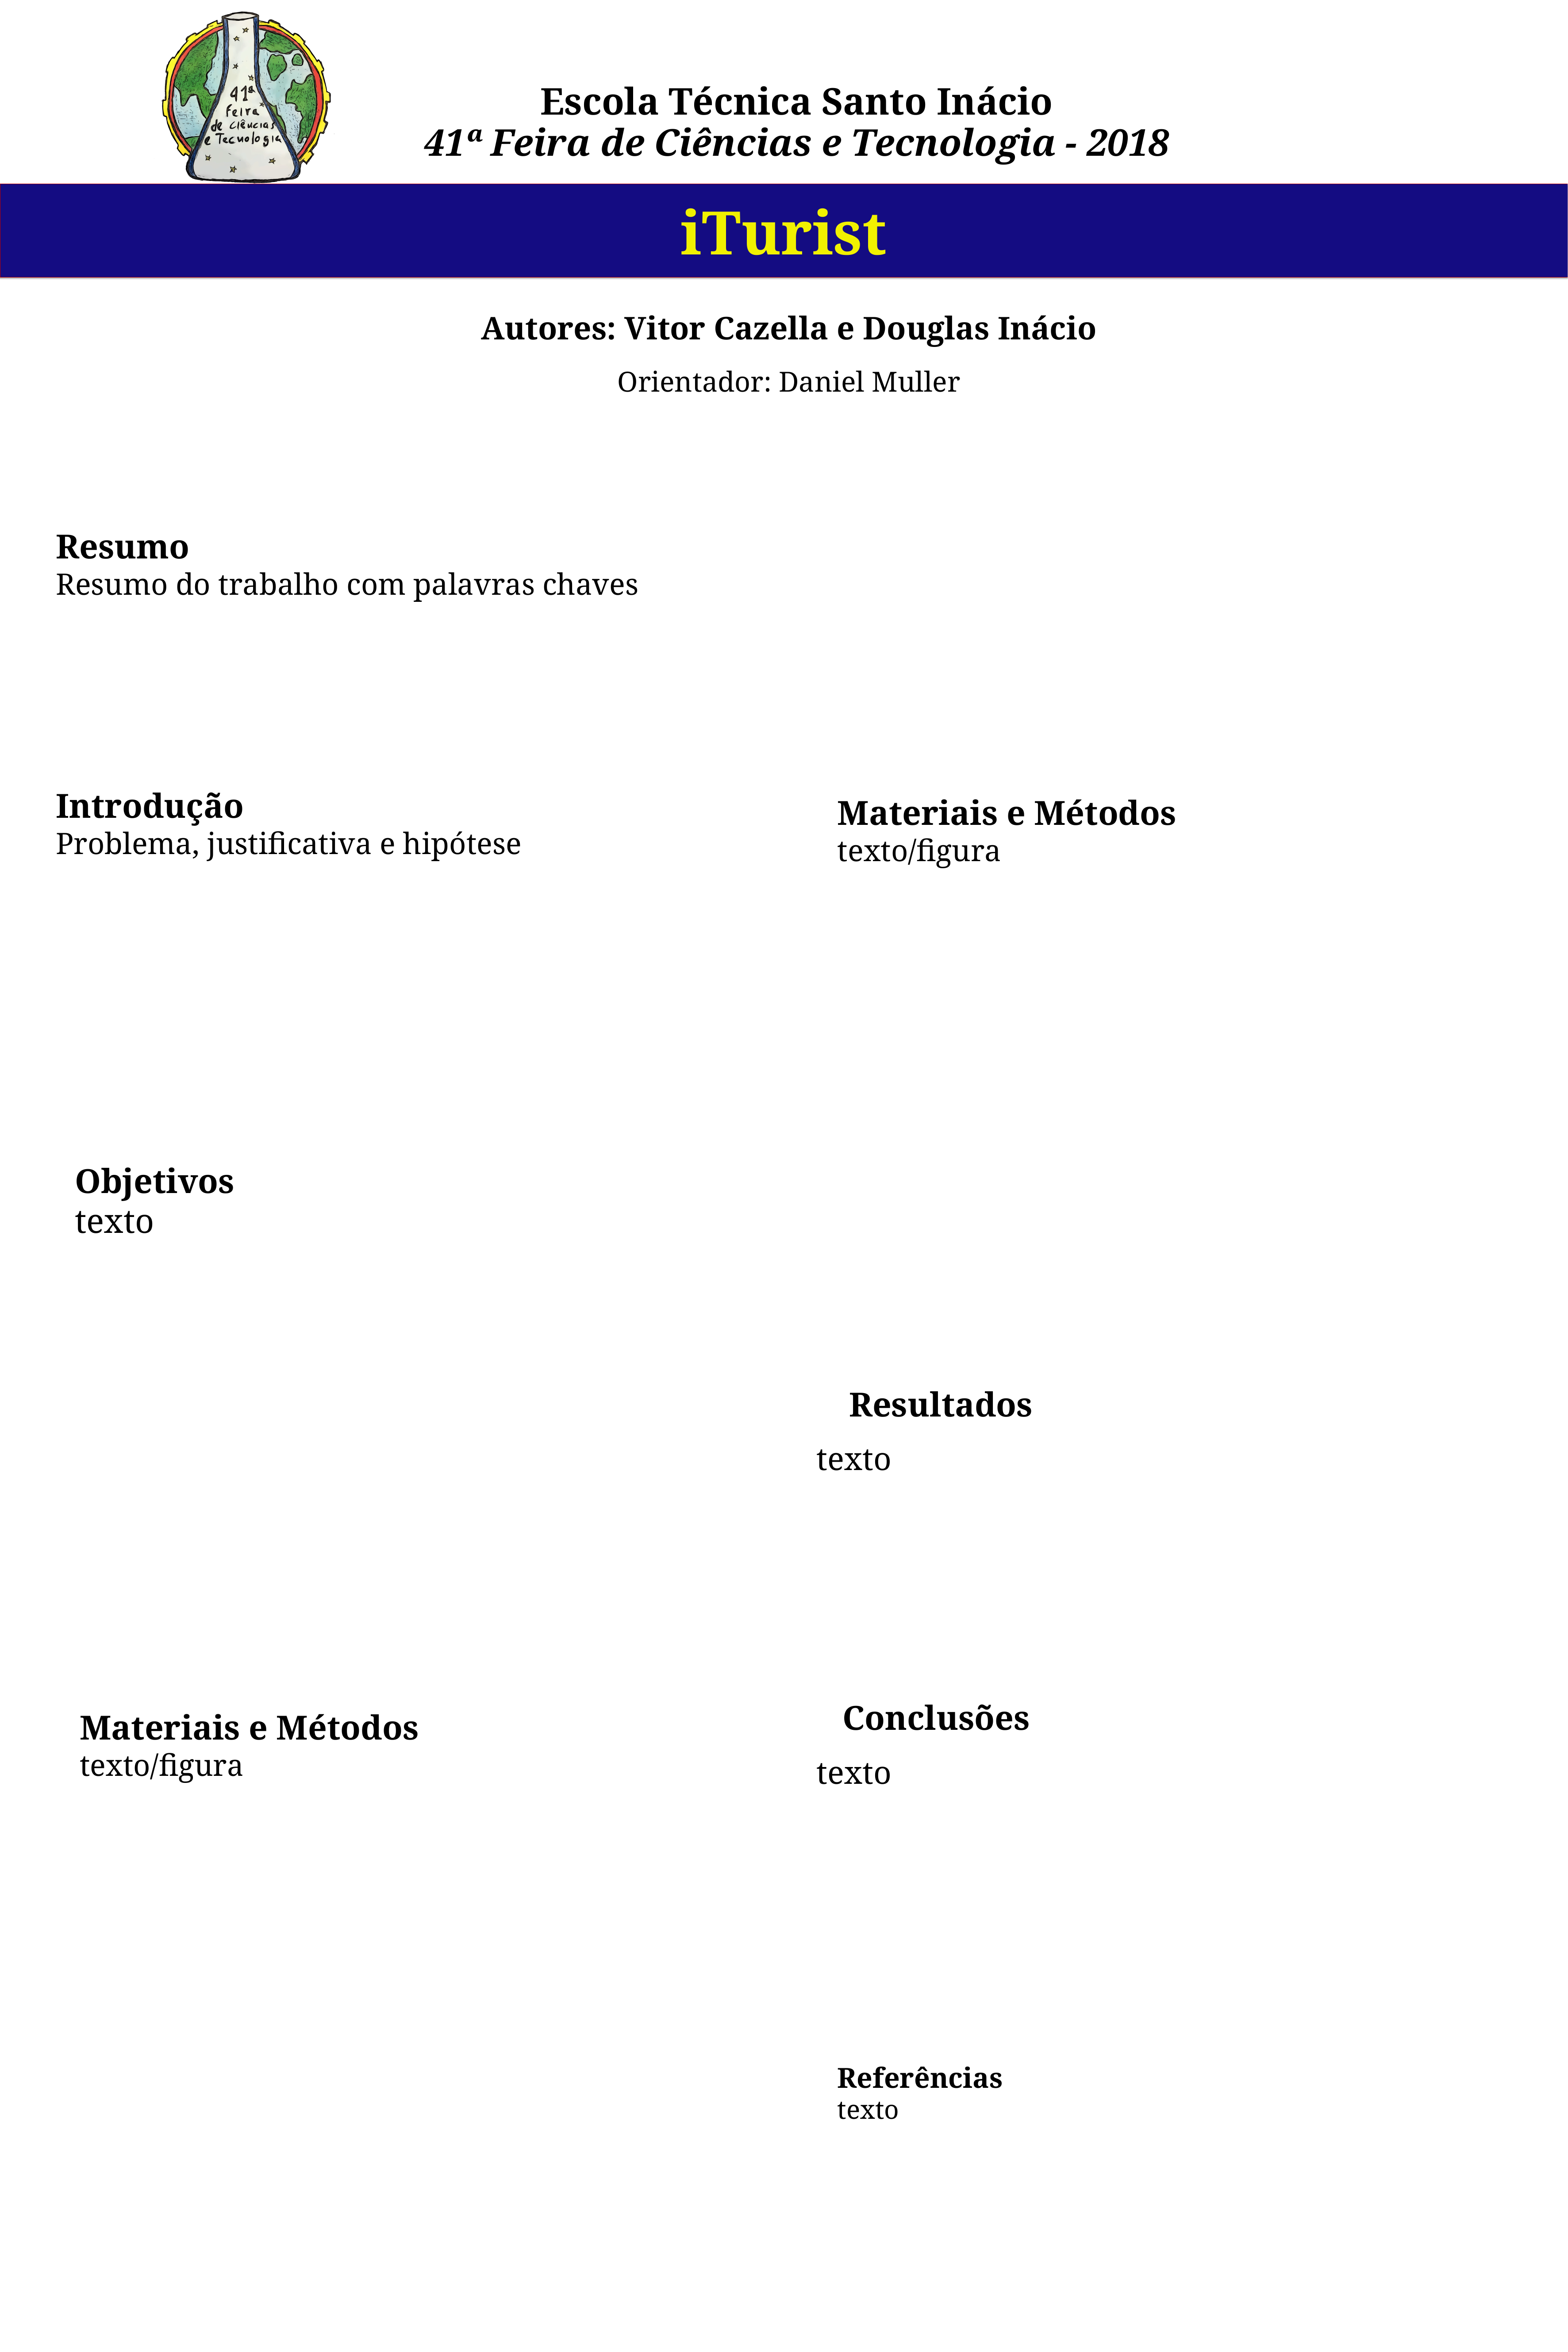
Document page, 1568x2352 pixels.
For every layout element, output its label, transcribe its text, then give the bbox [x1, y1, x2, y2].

text_box iTurist [0, 184, 1568, 277]
text_box Escola Técnica Santo Inácio 41ª Feira de Ciências e Tecnologia - 2018 [159, 76, 1435, 258]
text_box Conclusões texto [810, 1694, 1510, 1846]
text_box Objetivos texto [68, 1156, 764, 1243]
text_box Materiais e Métodos texto/figura [831, 788, 1531, 871]
text_box Introdução Problema, justificativa e hipótese [49, 781, 745, 864]
text_box Referências texto [830, 2057, 1531, 2159]
picture [151, 10, 334, 194]
text_box Materiais e Métodos texto/figura [73, 1703, 774, 1786]
text_box Resultados texto [810, 1380, 1510, 1532]
text_box Resumo Resumo do trabalho com palavras chaves [49, 522, 745, 604]
text_box Autores: Vitor Cazella e Douglas Inácio Orientador: Daniel Muller [240, 297, 1338, 408]
